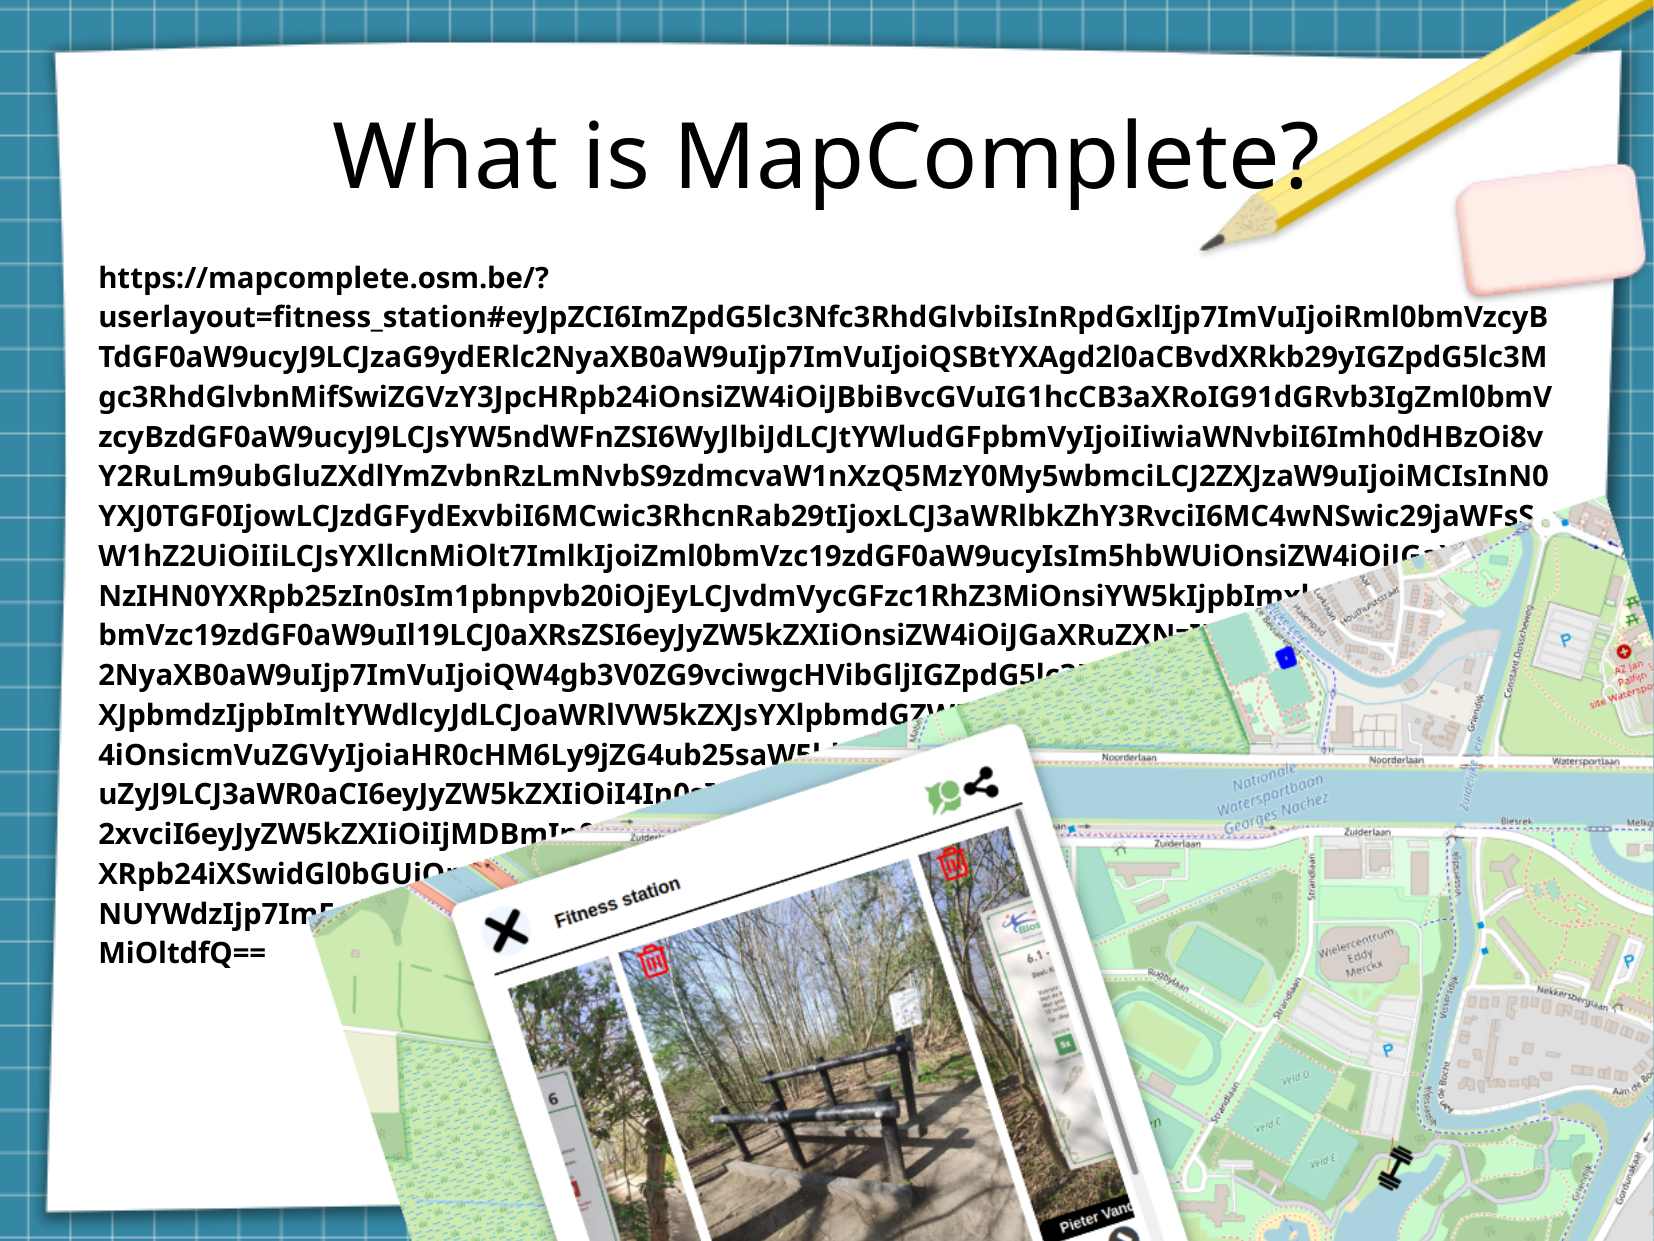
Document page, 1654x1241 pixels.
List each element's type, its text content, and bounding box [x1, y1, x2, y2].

list https://mapcomplete.osm.be/?userlayout=fitness_station#eyJpZCI6ImZpdG5lc3Nfc3RhdGlvbiIsInRpdGxlIjp7ImVuIjoiRml0bmVzcyBTdGF0aW9ucyJ9LCJzaG9ydERlc2NyaXB0aW9uIjp7ImVuIjoiQSBtYXAgd2l0aCBvdXRkb29yIGZpdG5lc3Mgc3RhdGlvbnMifSwiZGVzY3JpcHRpb24iOnsiZW4iOiJBbiBvcGVuIG1hcCB3aXRoIG91dGRvb3IgZml0bmVzcyBzdGF0aW9ucyJ9LCJsYW5ndWFnZSI6WyJlbiJdLCJtYWludGFpbmVyIjoiIiwiaWNvbiI6Imh0dHBzOi8vY2RuLm9ubGluZXdlYmZvbnRzLmNvbS9zdmcvaW1nXzQ5MzY0My5wbmciLCJ2ZXJzaW9uIjoiMCIsInN0YXJ0TGF0IjowLCJzdGFydExvbiI6MCwic3RhcnRab29tIjoxLCJ3aWRlbkZhY3RvciI6MC4wNSwic29jaWFsSW1hZ2UiOiIiLCJsYXllcnMiOlt7ImlkIjoiZml0bmVzc19zdGF0aW9ucyIsIm5hbWUiOnsiZW4iOiJGaXRuZXNzIHN0YXRpb25zIn0sIm1pbnpvb20iOjEyLCJvdmVycGFzc1RhZ3MiOnsiYW5kIjpbImxlaXN1cmU9Zml0bmVzc19zdGF0aW9uIl19LCJ0aXRsZSI6eyJyZW5kZXIiOnsiZW4iOiJGaXRuZXNzIHN0YXRpb24ifX0sImRlc2NyaXB0aW9uIjp7ImVuIjoiQW4gb3V0ZG9vciwgcHVibGljIGZpdG5lc3Mgc3RhdGlvbiJ9LCJ0YWdSZW5kZXJpbmdzIjpbImltYWdlcyJdLCJoaWRlVW5kZXJsYXlpbmdGZWF0dXJlc01pblBlcmNlbnRhZ2UiOjAsImljb24iOnsicmVuZGVyIjoiaHR0cHM6Ly9jZG4ub25saW5ld2ViZm9udHMuY29tL3N2Zy9pbWdfNDkzNjQzLnBuZyJ9LCJ3aWR0aCI6eyJyZW5kZXIiOiI4In0sImljb25TaXplIjp7InJlbmRlciI6IjQwLDQwLGNlbnRlciJ9LCJjb2xvciI6eyJyZW5kZXIiOiIjMDBmIn0sInByZXNldHMiOlt7InRhZ3MiOlsibGVpc3VyZT1maXRuZXNzX3N0YXRpb24iXSwidGl0bGUiOnsiZW4iOiJGaXRuZXNzIHN0YXRpb24ifX1dLCJvc21Tb3VyY2UiOnsib3ZlcnBhc3NUYWdzIjp7ImFuZCI6WyJsZWlzdXJlPWZpdG5lc3Nfc3RhdGlvbiJdfX19XSwicm9hbWluZ1JlbmRlcmluZ3MiOltdfQ== [67, 256, 1556, 977]
title What is MapComplete? [82, 49, 1571, 257]
picture [0, 0, 1654, 1241]
